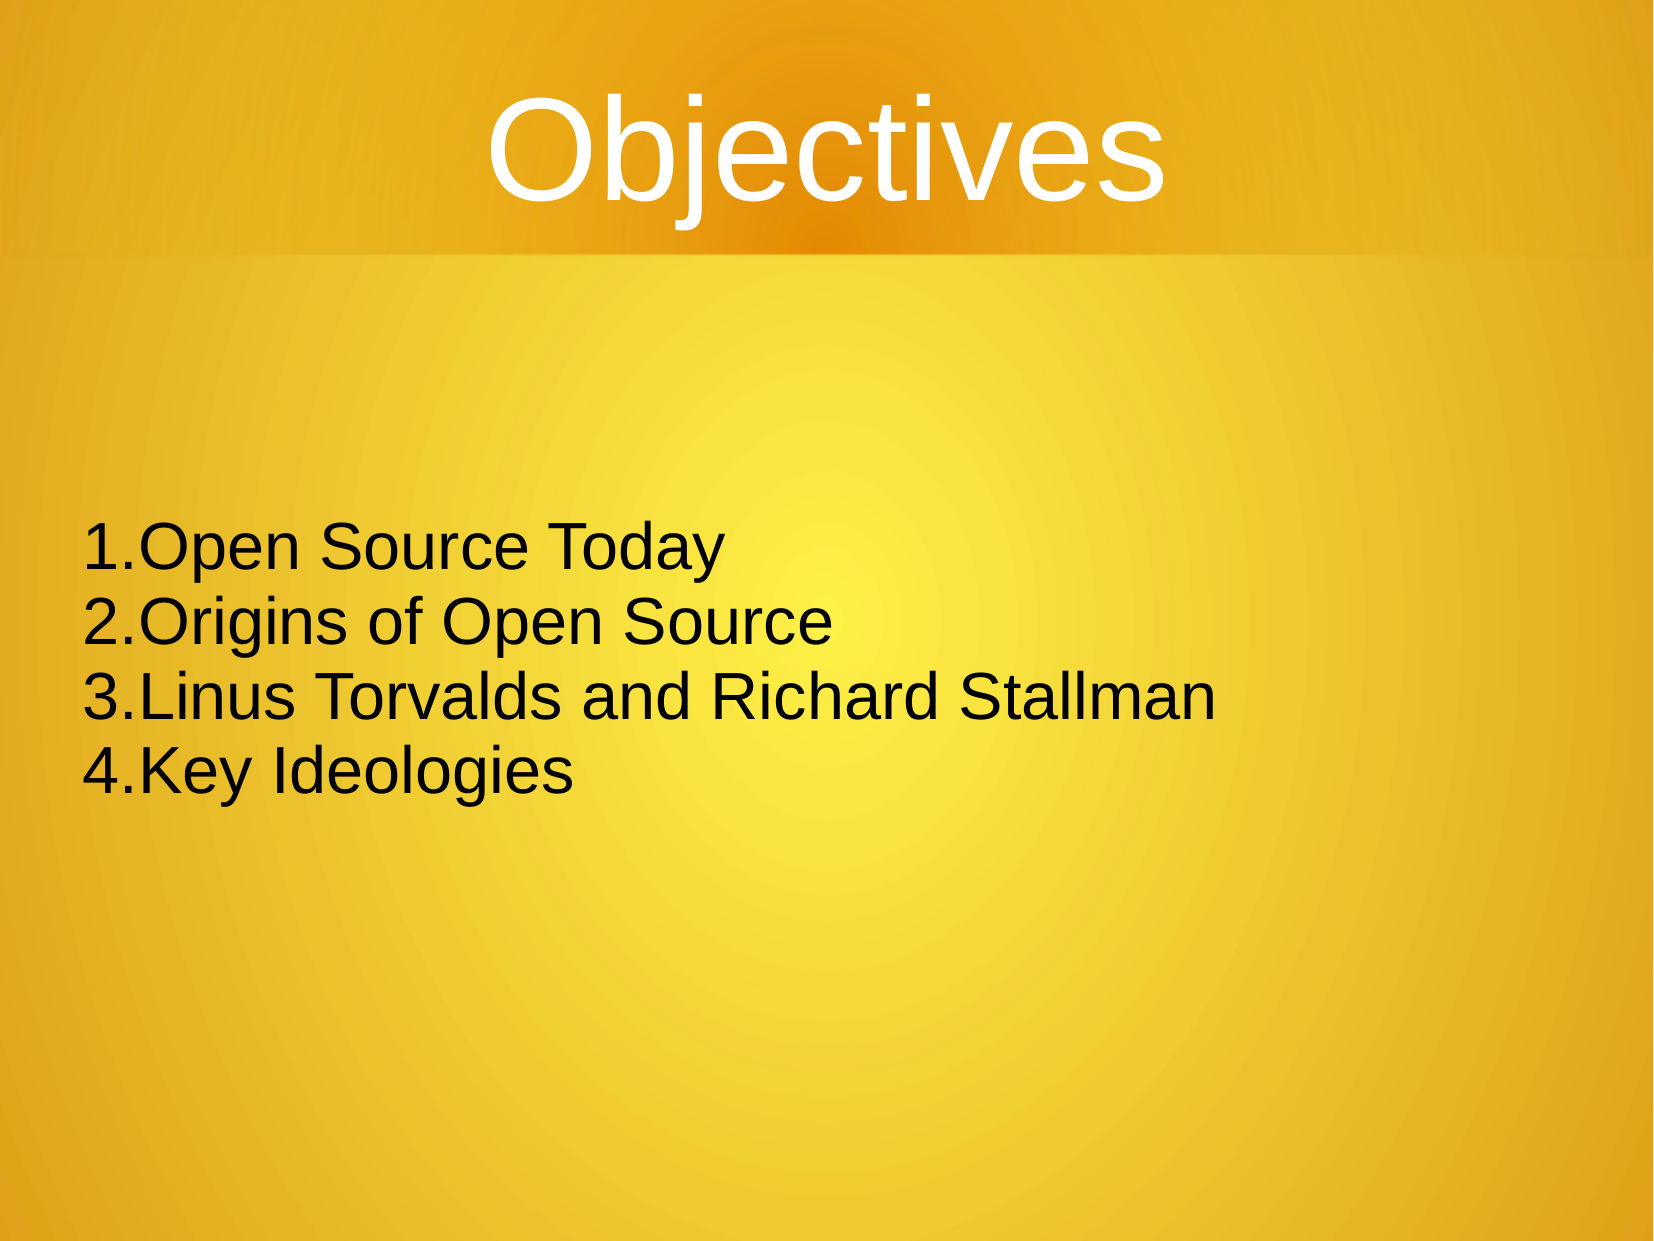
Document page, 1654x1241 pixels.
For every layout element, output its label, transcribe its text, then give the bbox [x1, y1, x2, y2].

title Objectives [82, 47, 1571, 252]
picture [0, 0, 1654, 1241]
subtitle Open Source Today Origins of Open Source Linus Torvalds and Richard Stallman Key Ideologies [82, 299, 1571, 1019]
